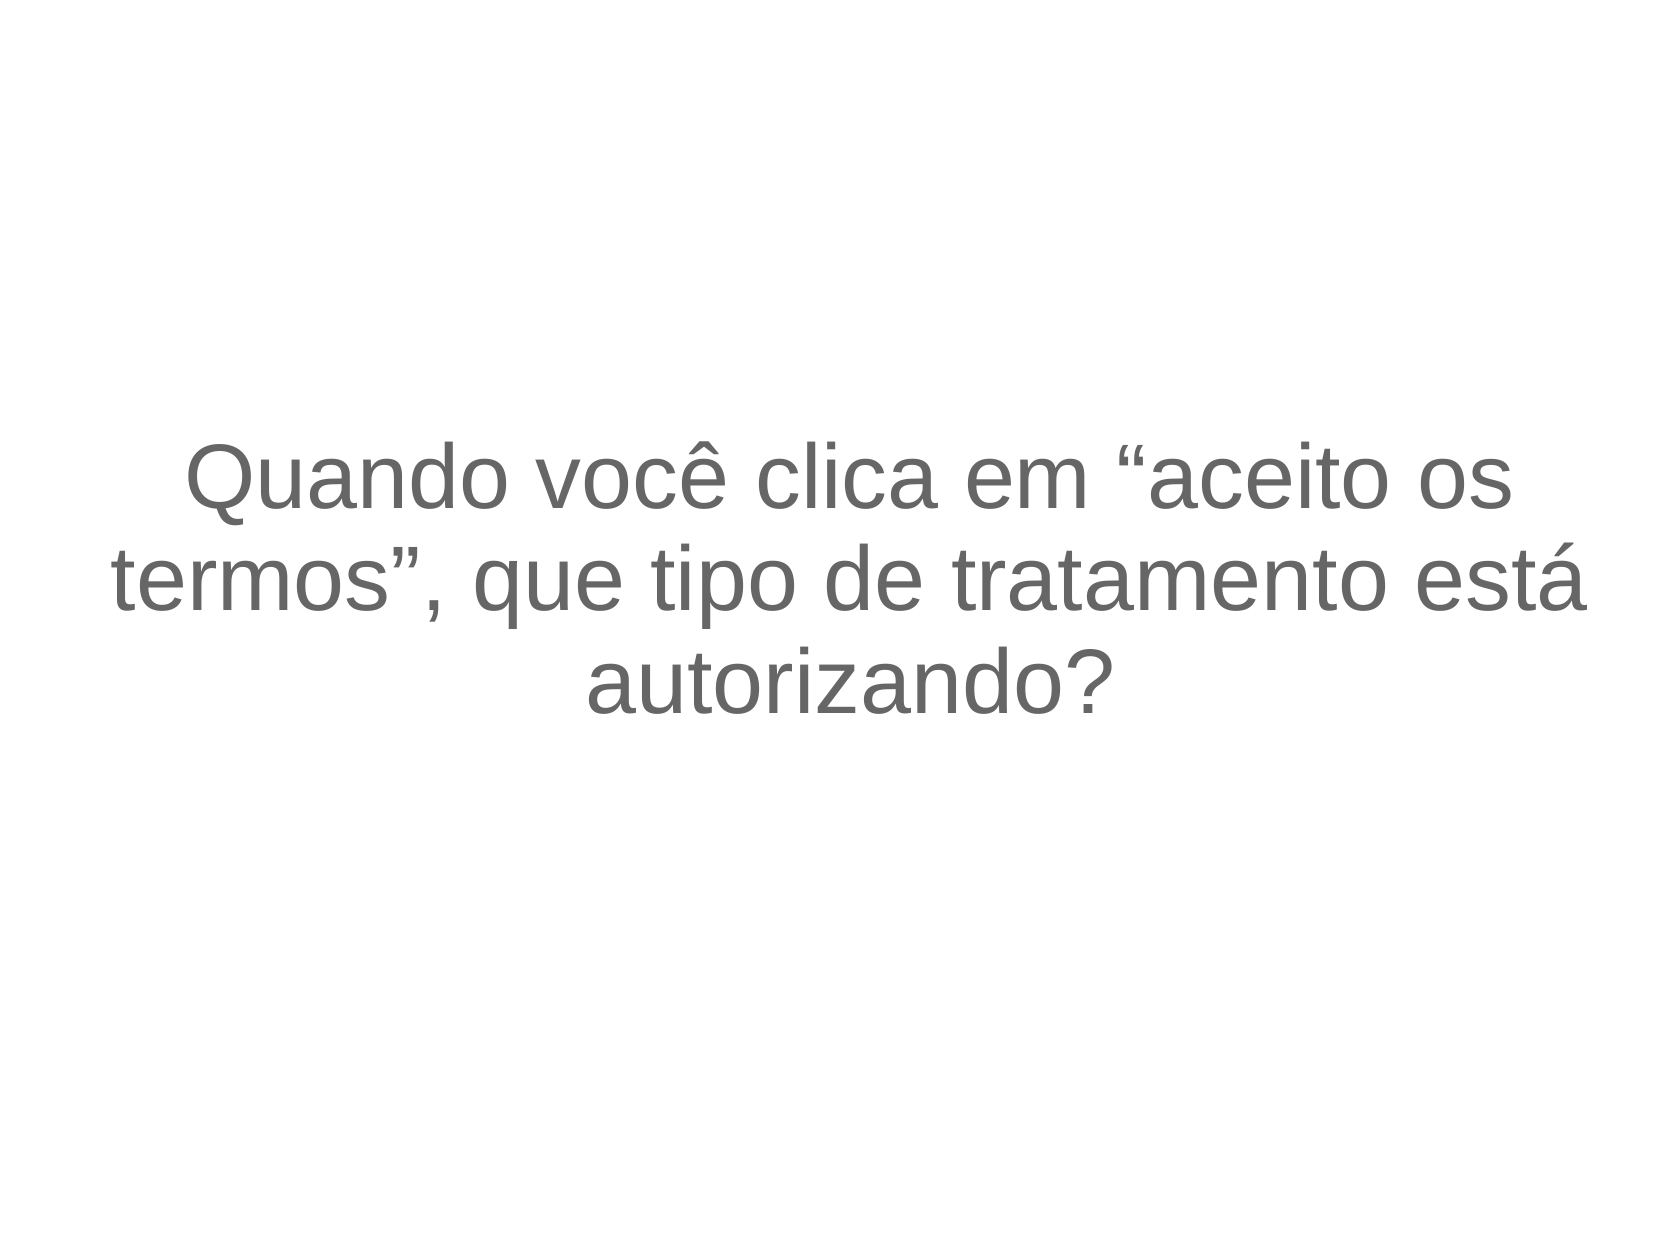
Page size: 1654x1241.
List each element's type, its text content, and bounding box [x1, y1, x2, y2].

title Quando você clica em “aceito os termos”, que tipo de tratamento está autorizando? [106, 425, 1595, 733]
